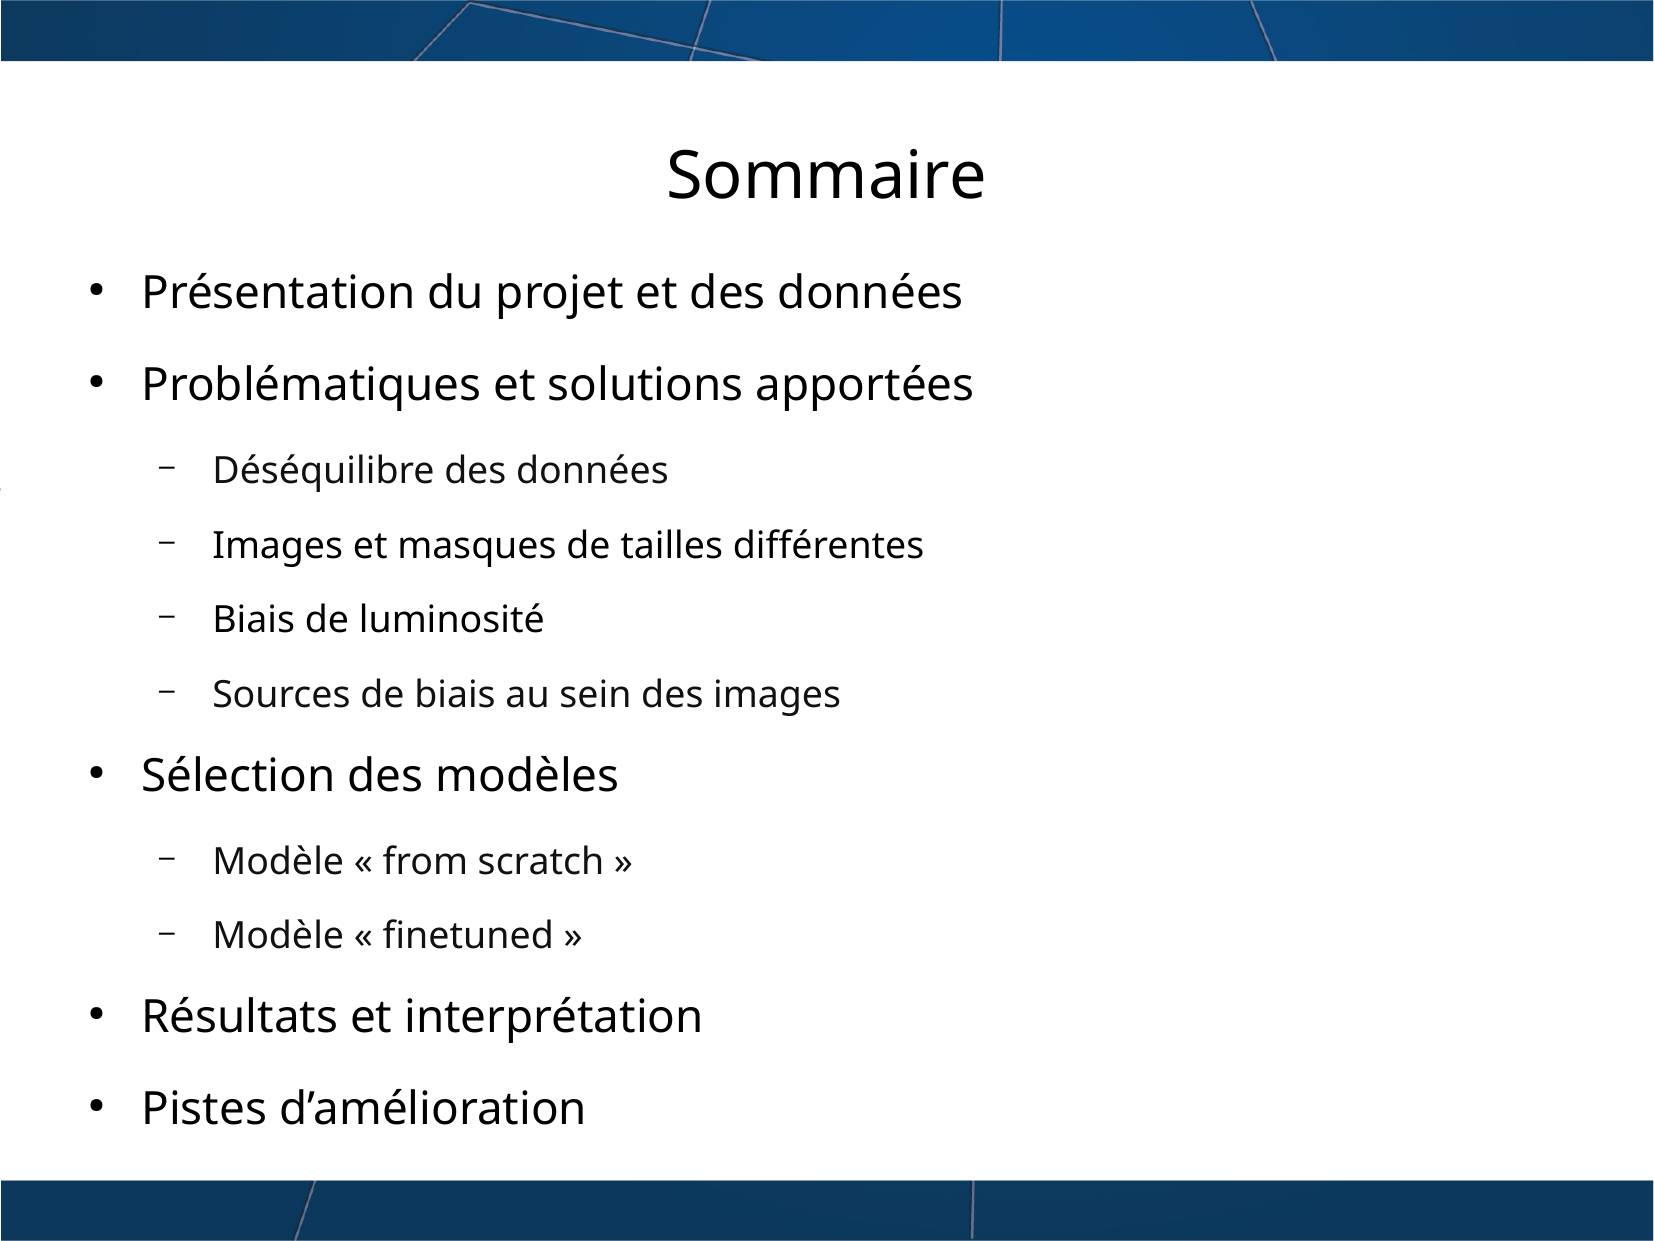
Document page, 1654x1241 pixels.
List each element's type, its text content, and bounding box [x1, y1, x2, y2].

list Présentation du projet et des données Problématiques et solutions apportées Déséquilibre des données Images et masques de tailles différentes Biais de luminosité Sources de biais au sein des images Sélection des modèles Modèle « from scratch » Modèle « finetuned » Résultats et interprétation Pistes d’amélioration [70, 259, 1559, 1141]
title Sommaire [82, 76, 1571, 269]
picture [0, 0, 1654, 1241]
